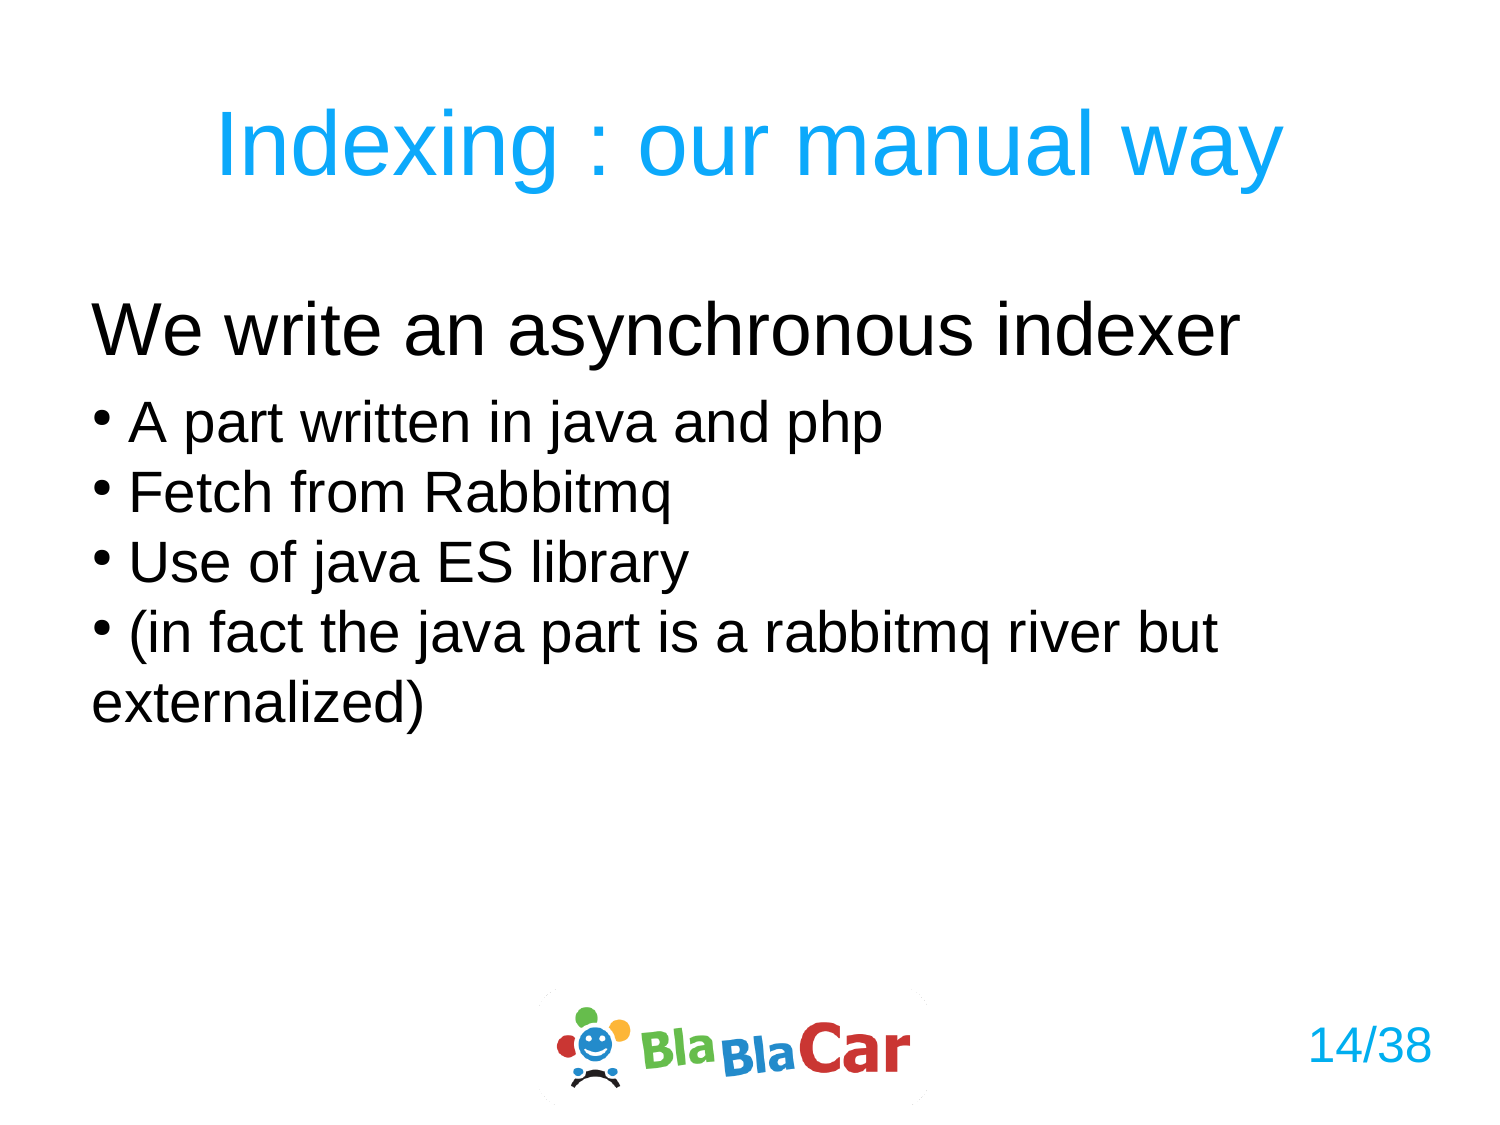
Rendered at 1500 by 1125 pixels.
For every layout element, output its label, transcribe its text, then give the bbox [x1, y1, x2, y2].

text_box A part written in java and php Fetch from Rabbitmq Use of java ES library (in fact the java part is a rabbitmq river but externalized) [76, 376, 1424, 742]
title Indexing : our manual way [75, 45, 1426, 233]
text_box We write an asynchronous indexer [76, 273, 1424, 376]
